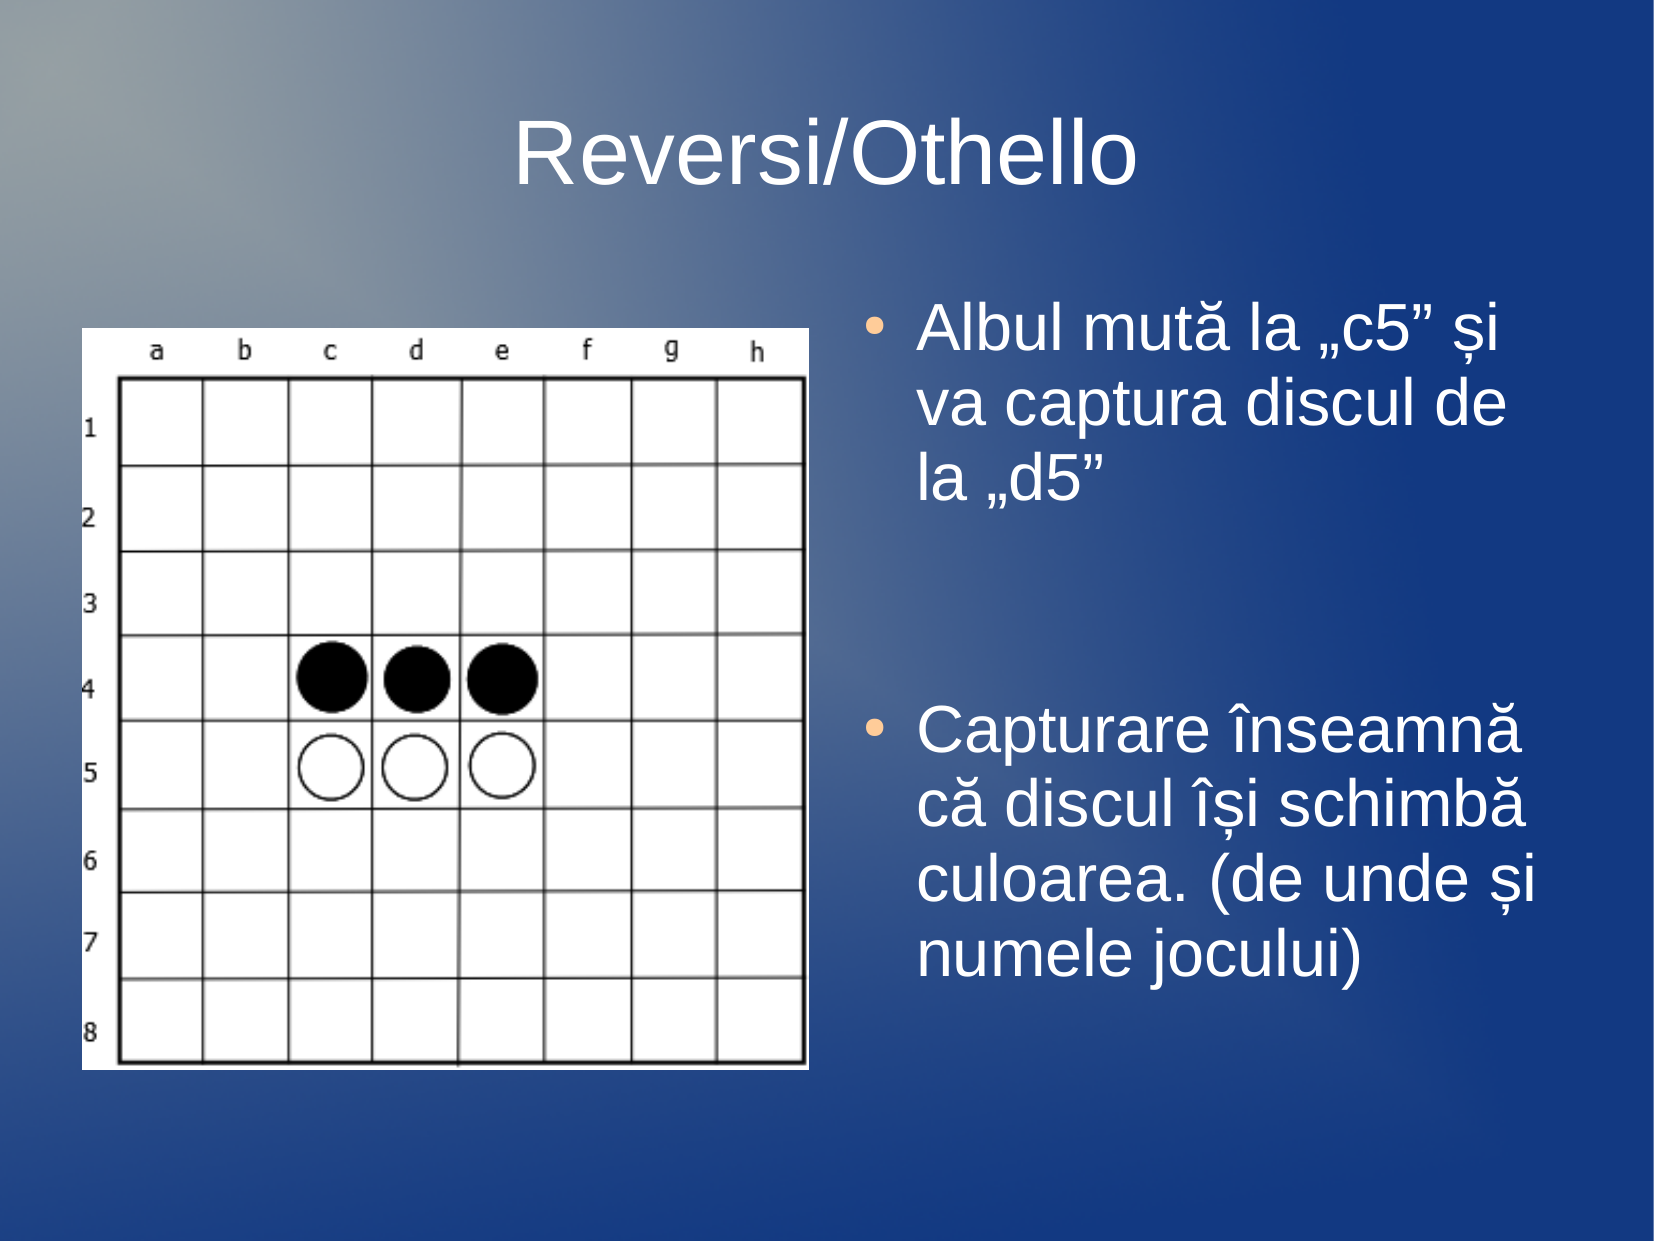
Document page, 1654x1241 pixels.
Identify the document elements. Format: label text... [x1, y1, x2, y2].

picture [0, 0, 1654, 1241]
list Albul mută la „c5” și va captura discul de la „d5” Capturare înseamnă că discul își schimbă culoarea. (de unde și numele jocului) [845, 290, 1572, 1109]
title Reversi/Othello [82, 49, 1571, 257]
